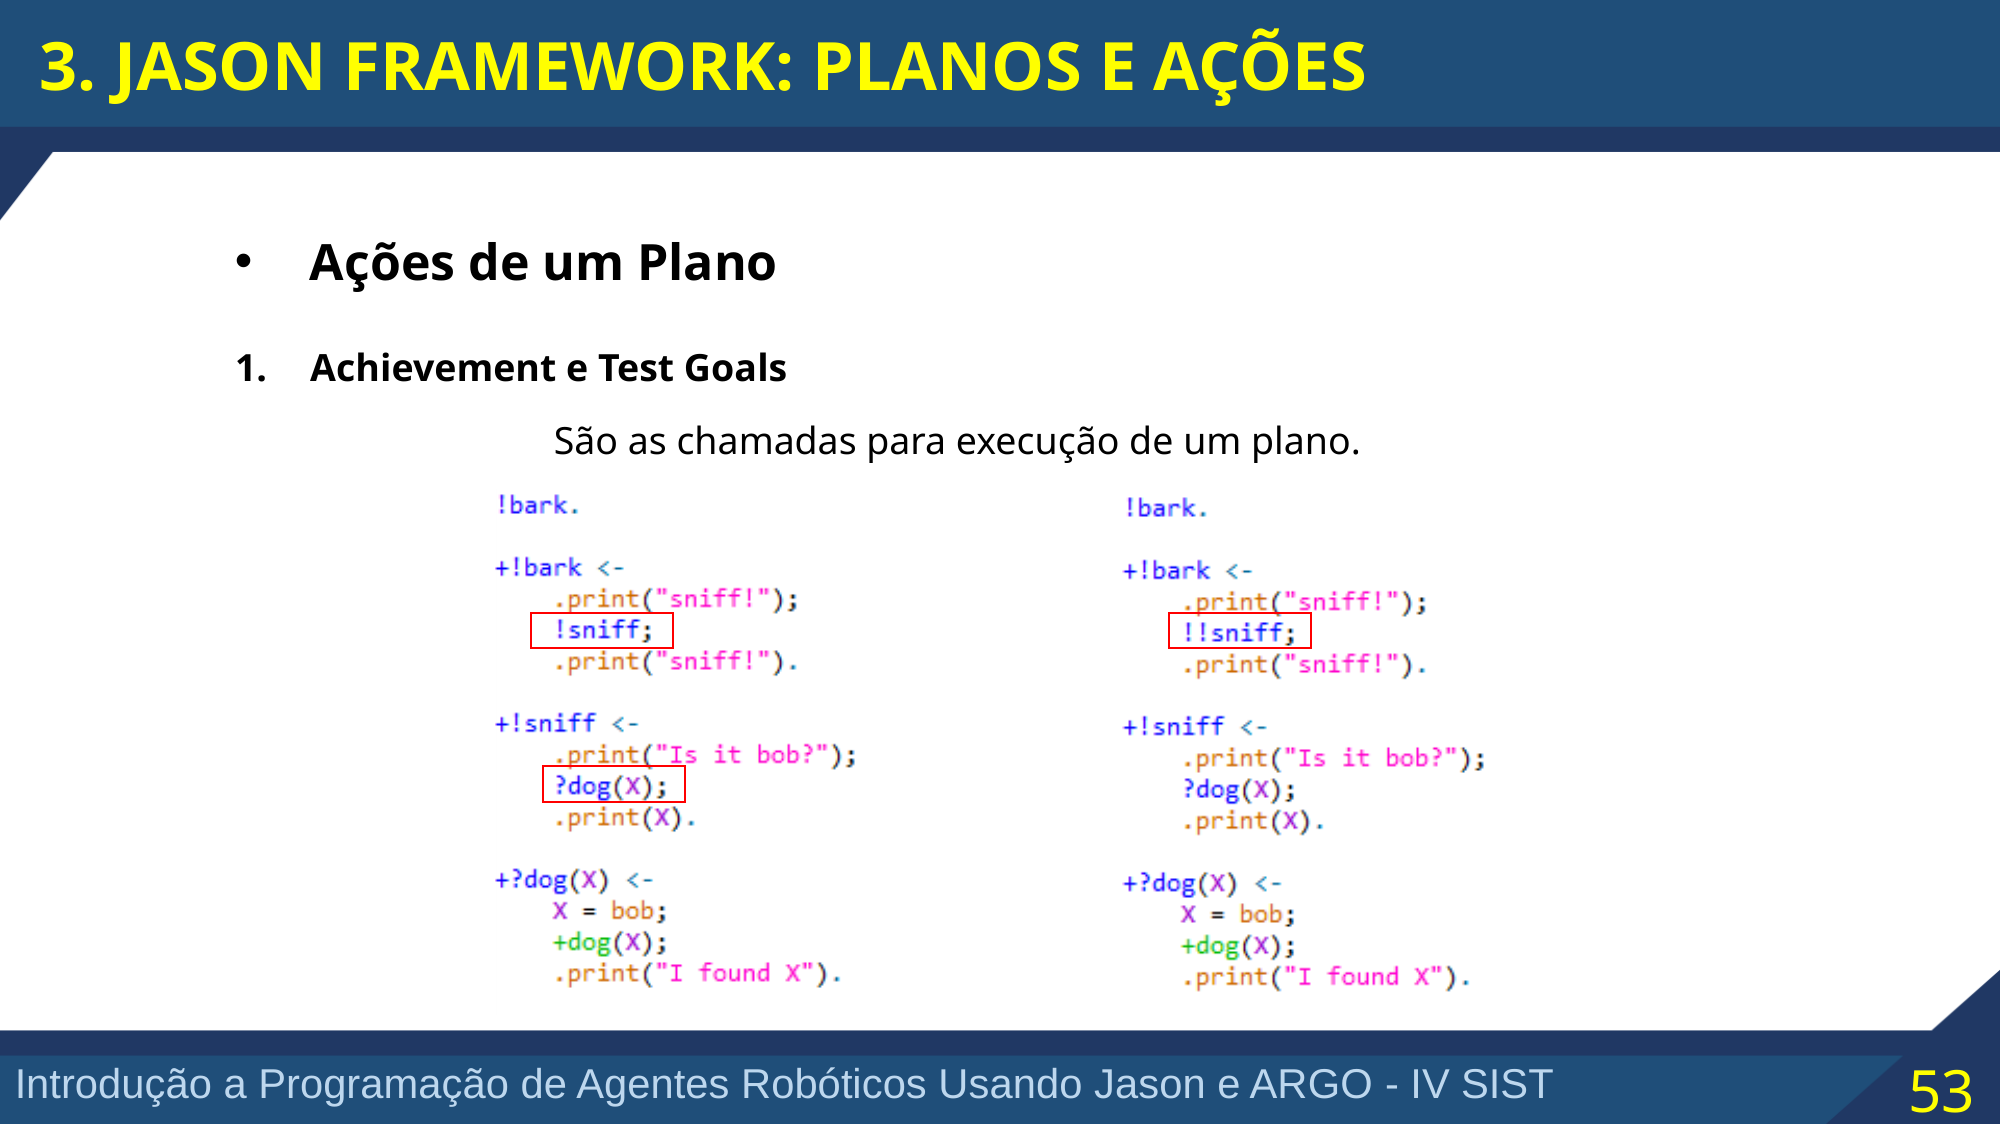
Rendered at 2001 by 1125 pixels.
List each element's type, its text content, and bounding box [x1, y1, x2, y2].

text_box Ações de um Plano [220, 223, 1496, 299]
text_box São as chamadas para execução de um plano. [419, 409, 1506, 470]
picture [0, 0, 2000, 1124]
text_box Achievement e Test Goals [220, 341, 1275, 413]
text_box 3. JASON FRAMEWORK: PLANOS E AÇÕES [24, 16, 2000, 112]
